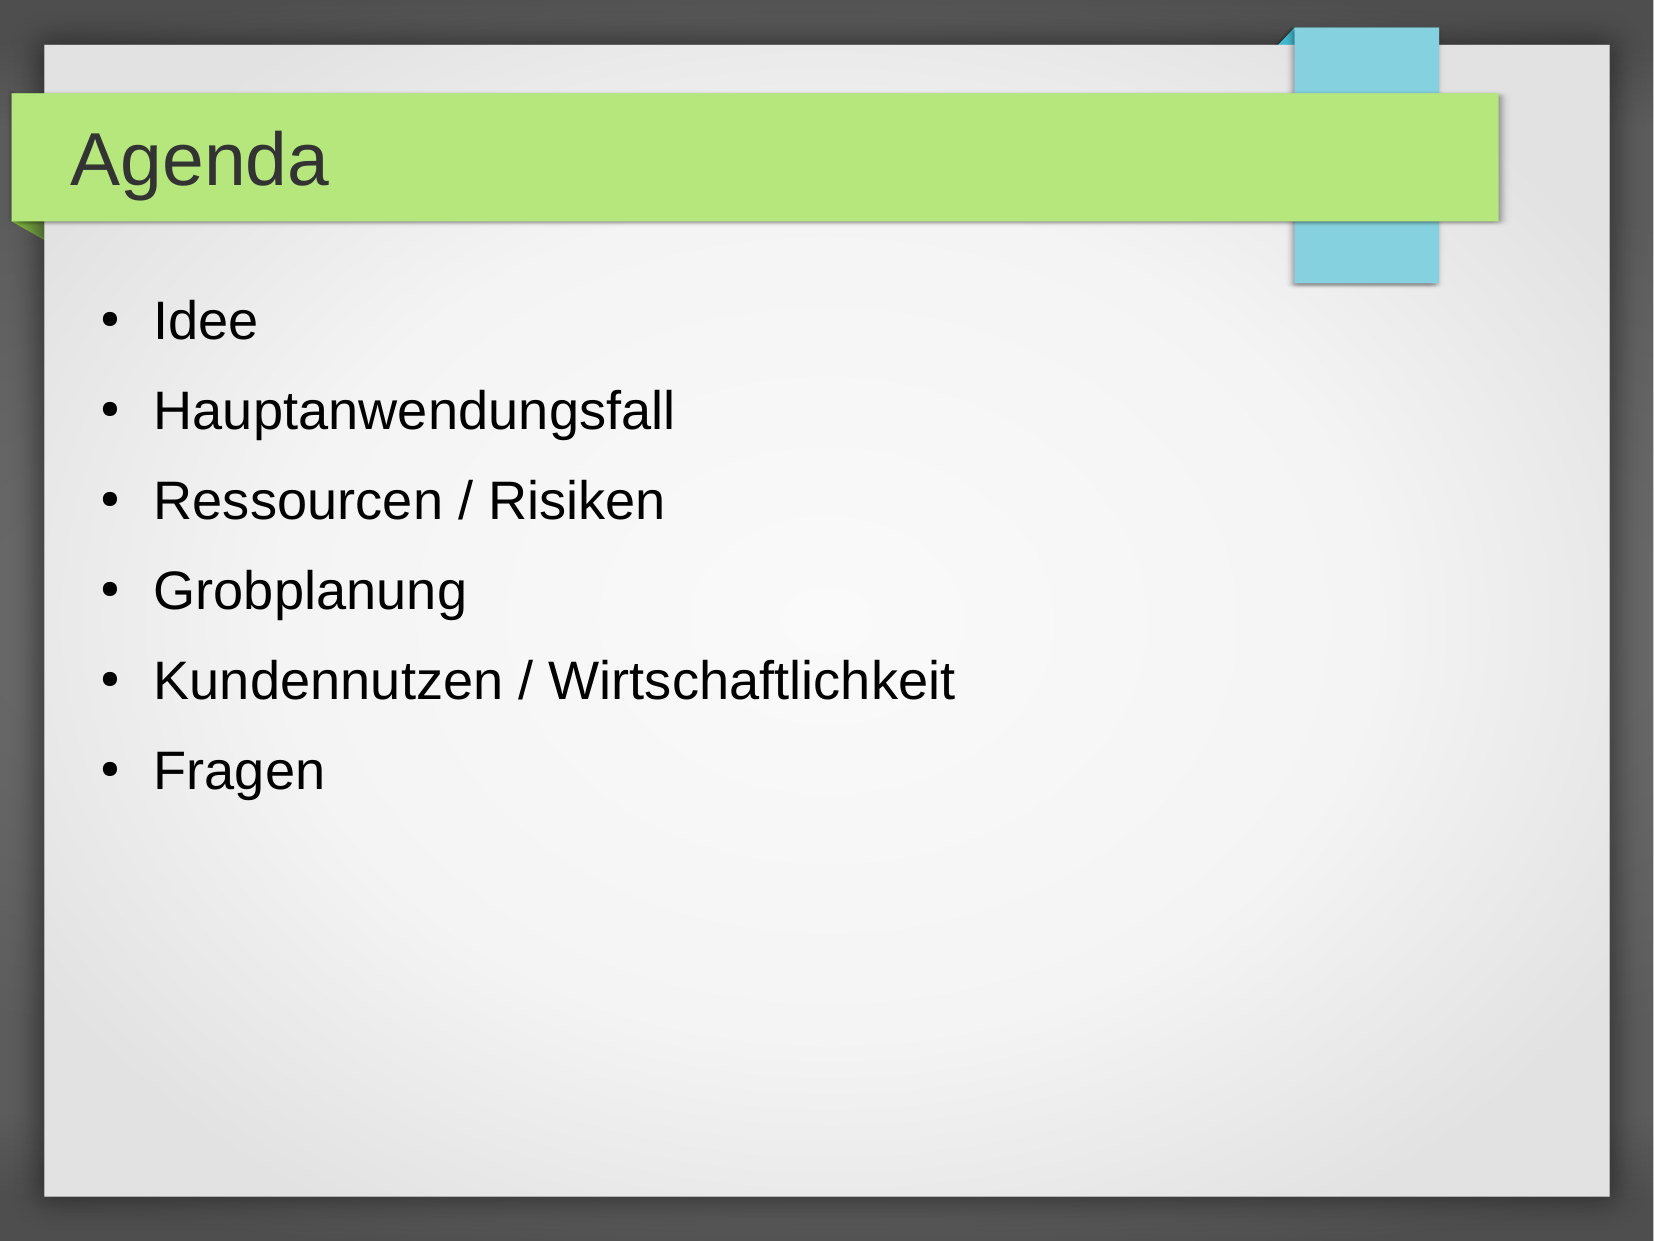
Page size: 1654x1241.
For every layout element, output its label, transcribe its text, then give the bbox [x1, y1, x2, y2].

picture [0, 0, 1654, 1241]
list Idee Hauptanwendungsfall Ressourcen / Risiken Grobplanung Kundennutzen / Wirtschaftlichkeit Fragen [82, 290, 1538, 1010]
title Agenda [70, 106, 1229, 213]
